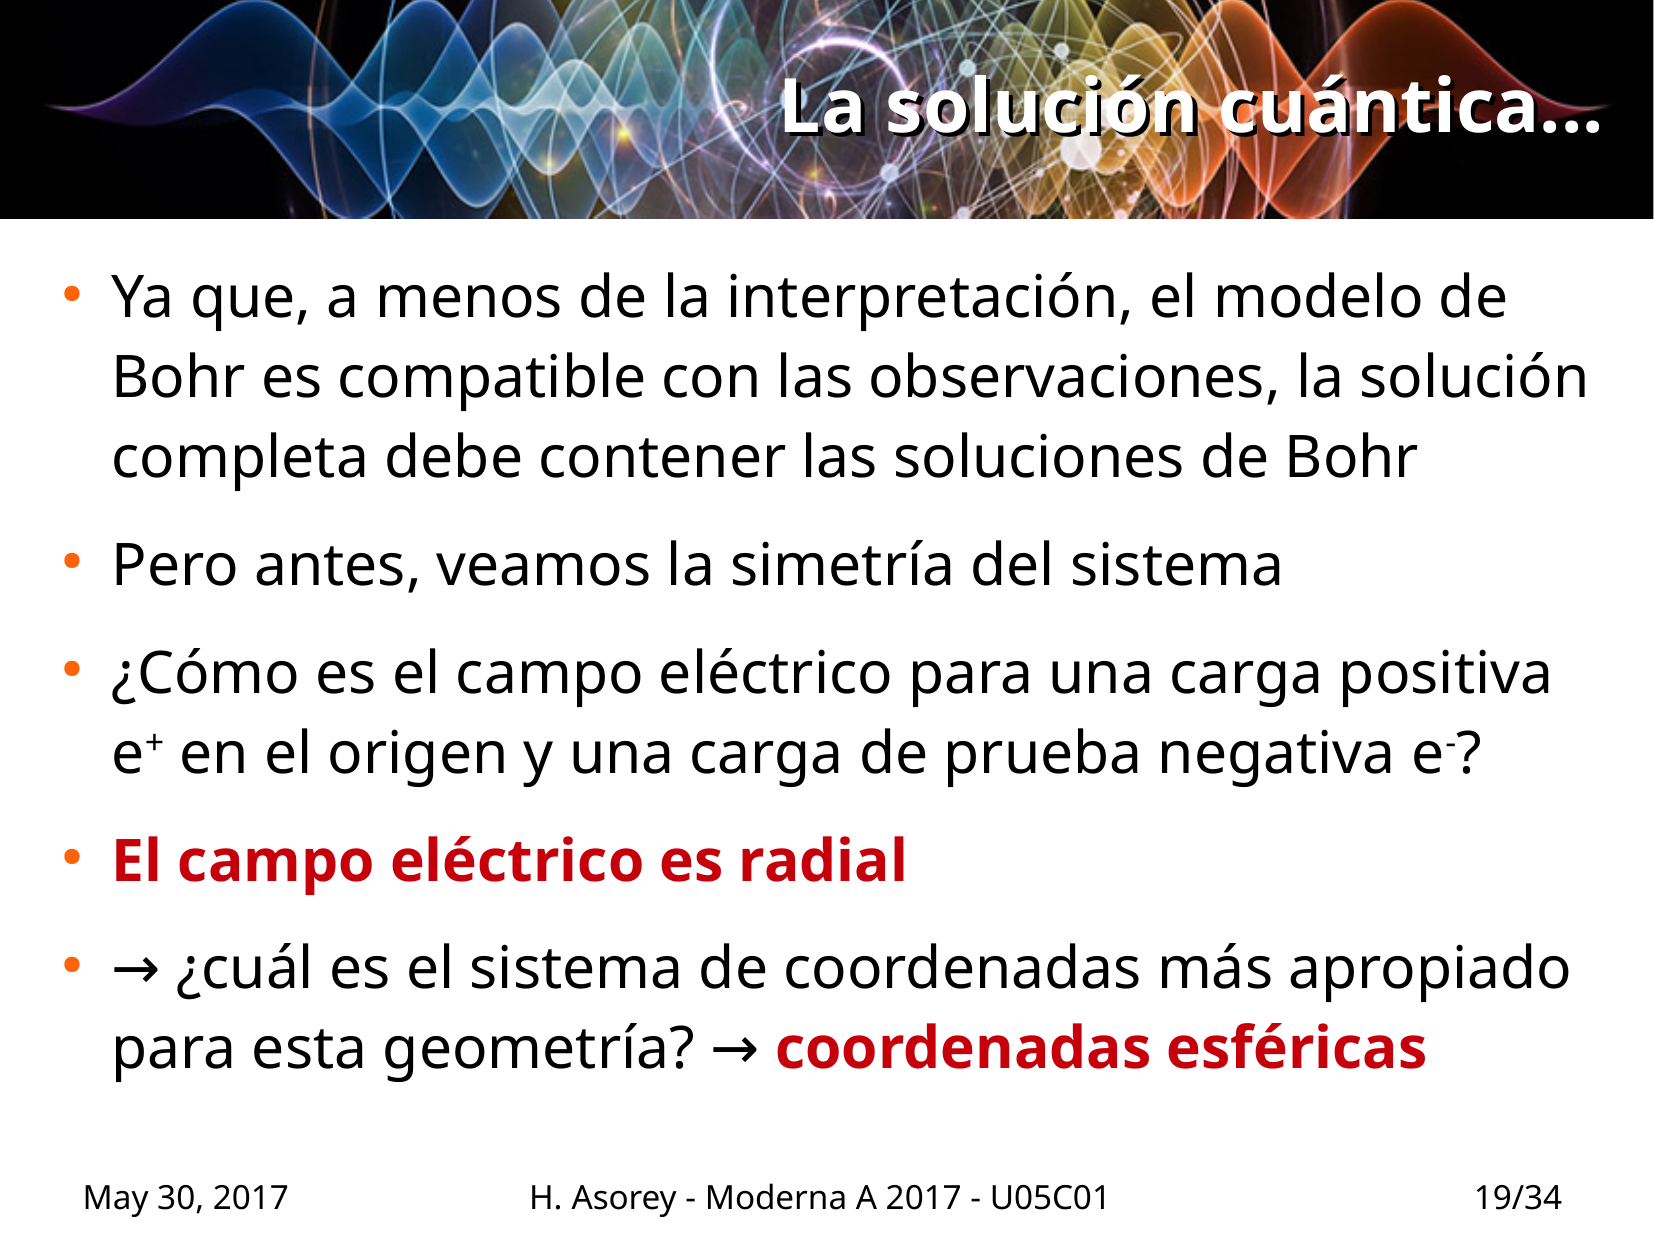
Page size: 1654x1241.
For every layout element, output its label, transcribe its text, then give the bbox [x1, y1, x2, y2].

title La solución cuántica... [45, 15, 1606, 191]
list Ya que, a menos de la interpretación, el modelo de Bohr es compatible con las observaciones, la solución completa debe contener las soluciones de Bohr Pero antes, veamos la simetría del sistema ¿Cómo es el campo eléctrico para una carga positiva e+ en el origen y una carga de prueba negativa e-? El campo eléctrico es radial → ¿cuál es el sistema de coordenadas más apropiado para esta geometría? → coordenadas esféricas [45, 255, 1606, 1156]
picture [0, 0, 1654, 219]
